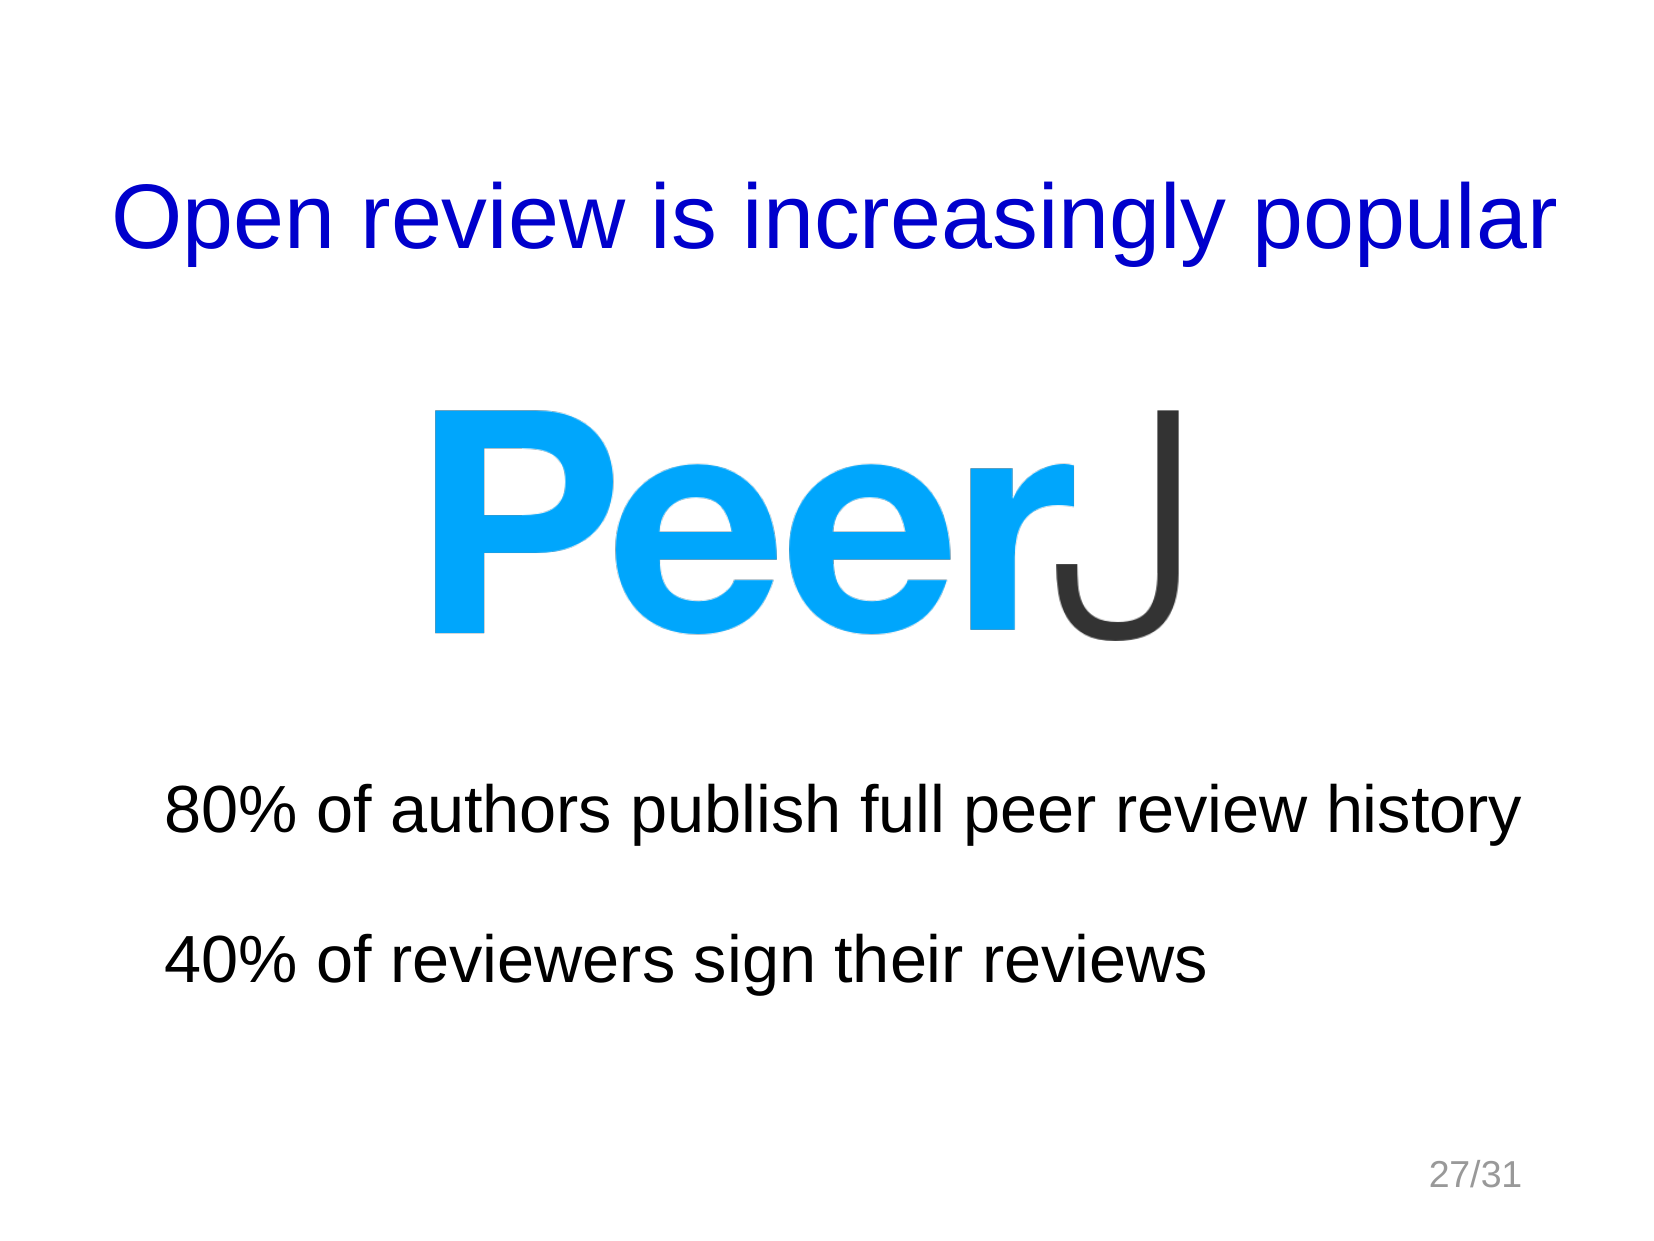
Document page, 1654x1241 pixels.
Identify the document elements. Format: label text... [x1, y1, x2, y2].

text_box <number>/31 [1478, 1146, 1602, 1218]
picture [413, 347, 1192, 691]
text_box 80% of authors publish full peer review history 40% of reviewers sign their reviews [150, 765, 1546, 1006]
text_box Open review is increasingly popular [96, 157, 1576, 276]
